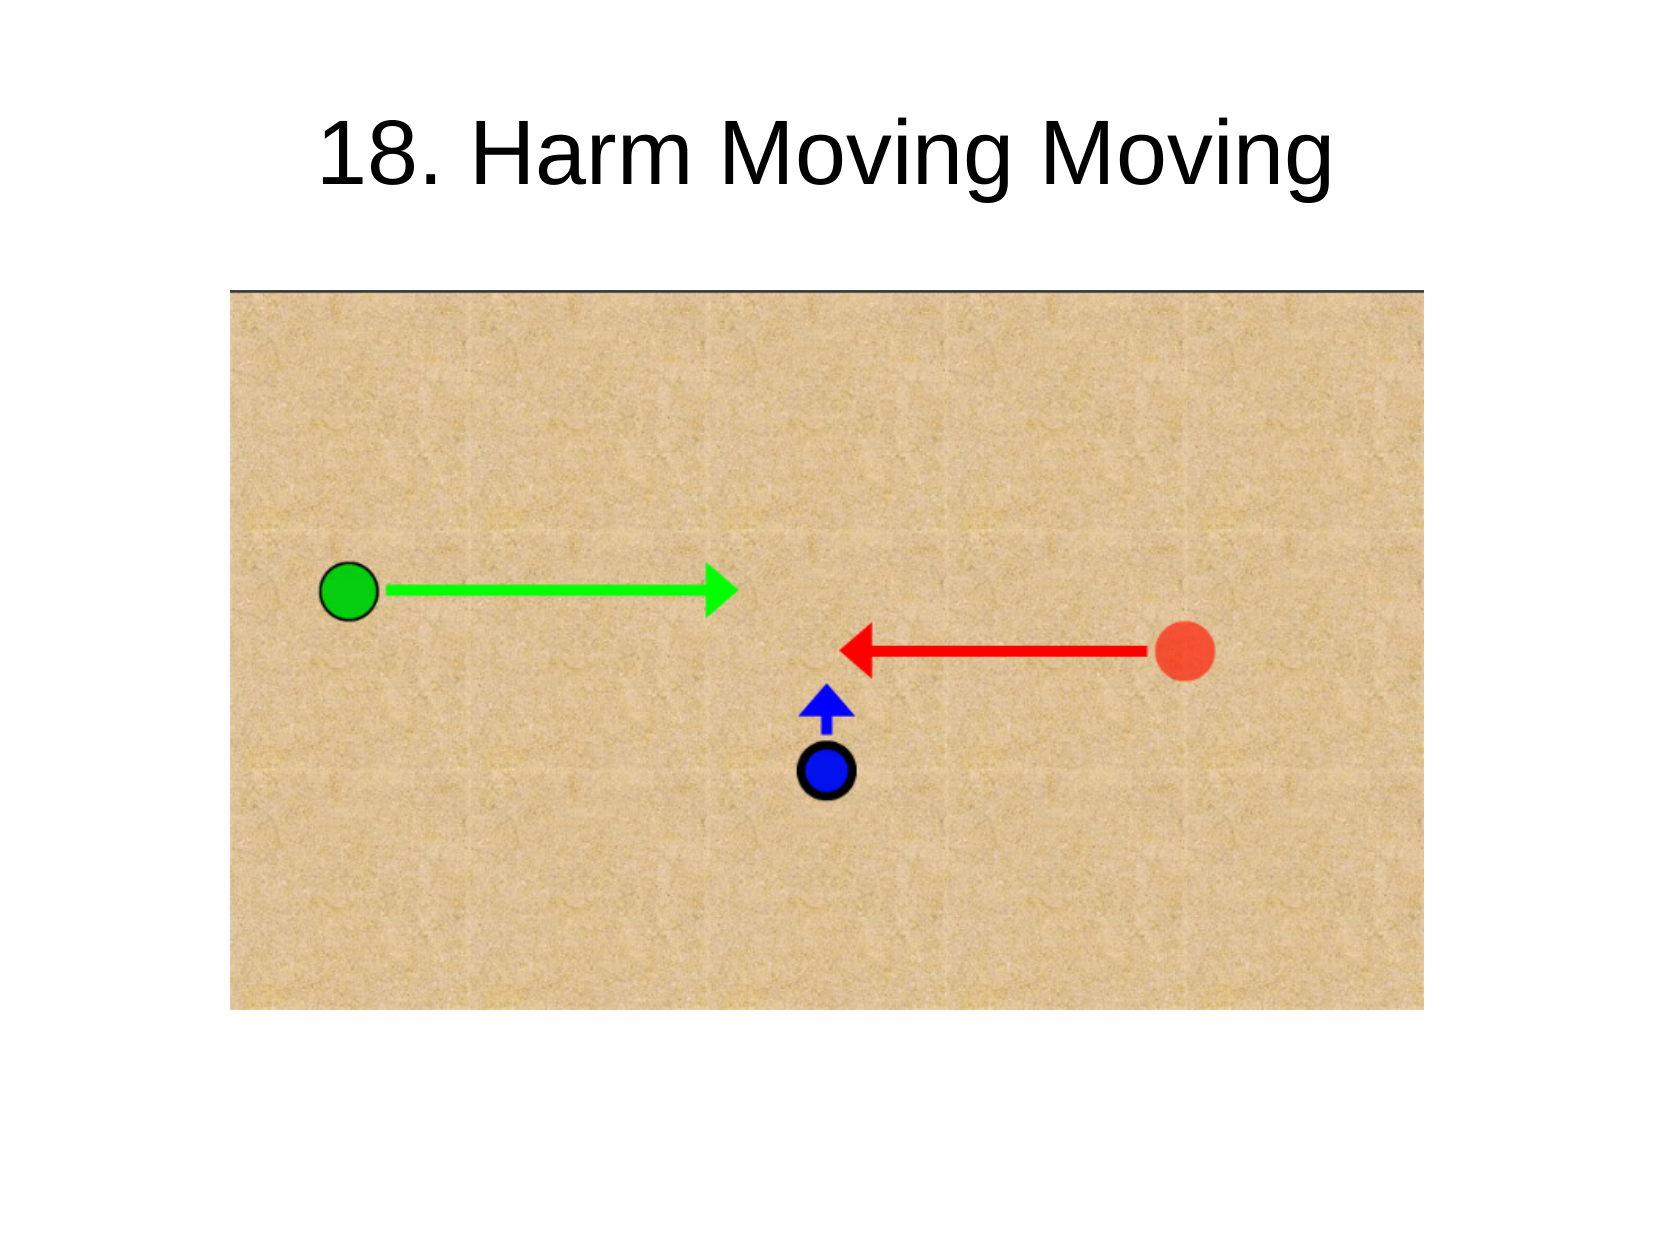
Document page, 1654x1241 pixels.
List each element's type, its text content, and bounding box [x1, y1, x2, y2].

title 18. Harm Moving Moving [82, 49, 1571, 257]
picture [230, 290, 1424, 1010]
